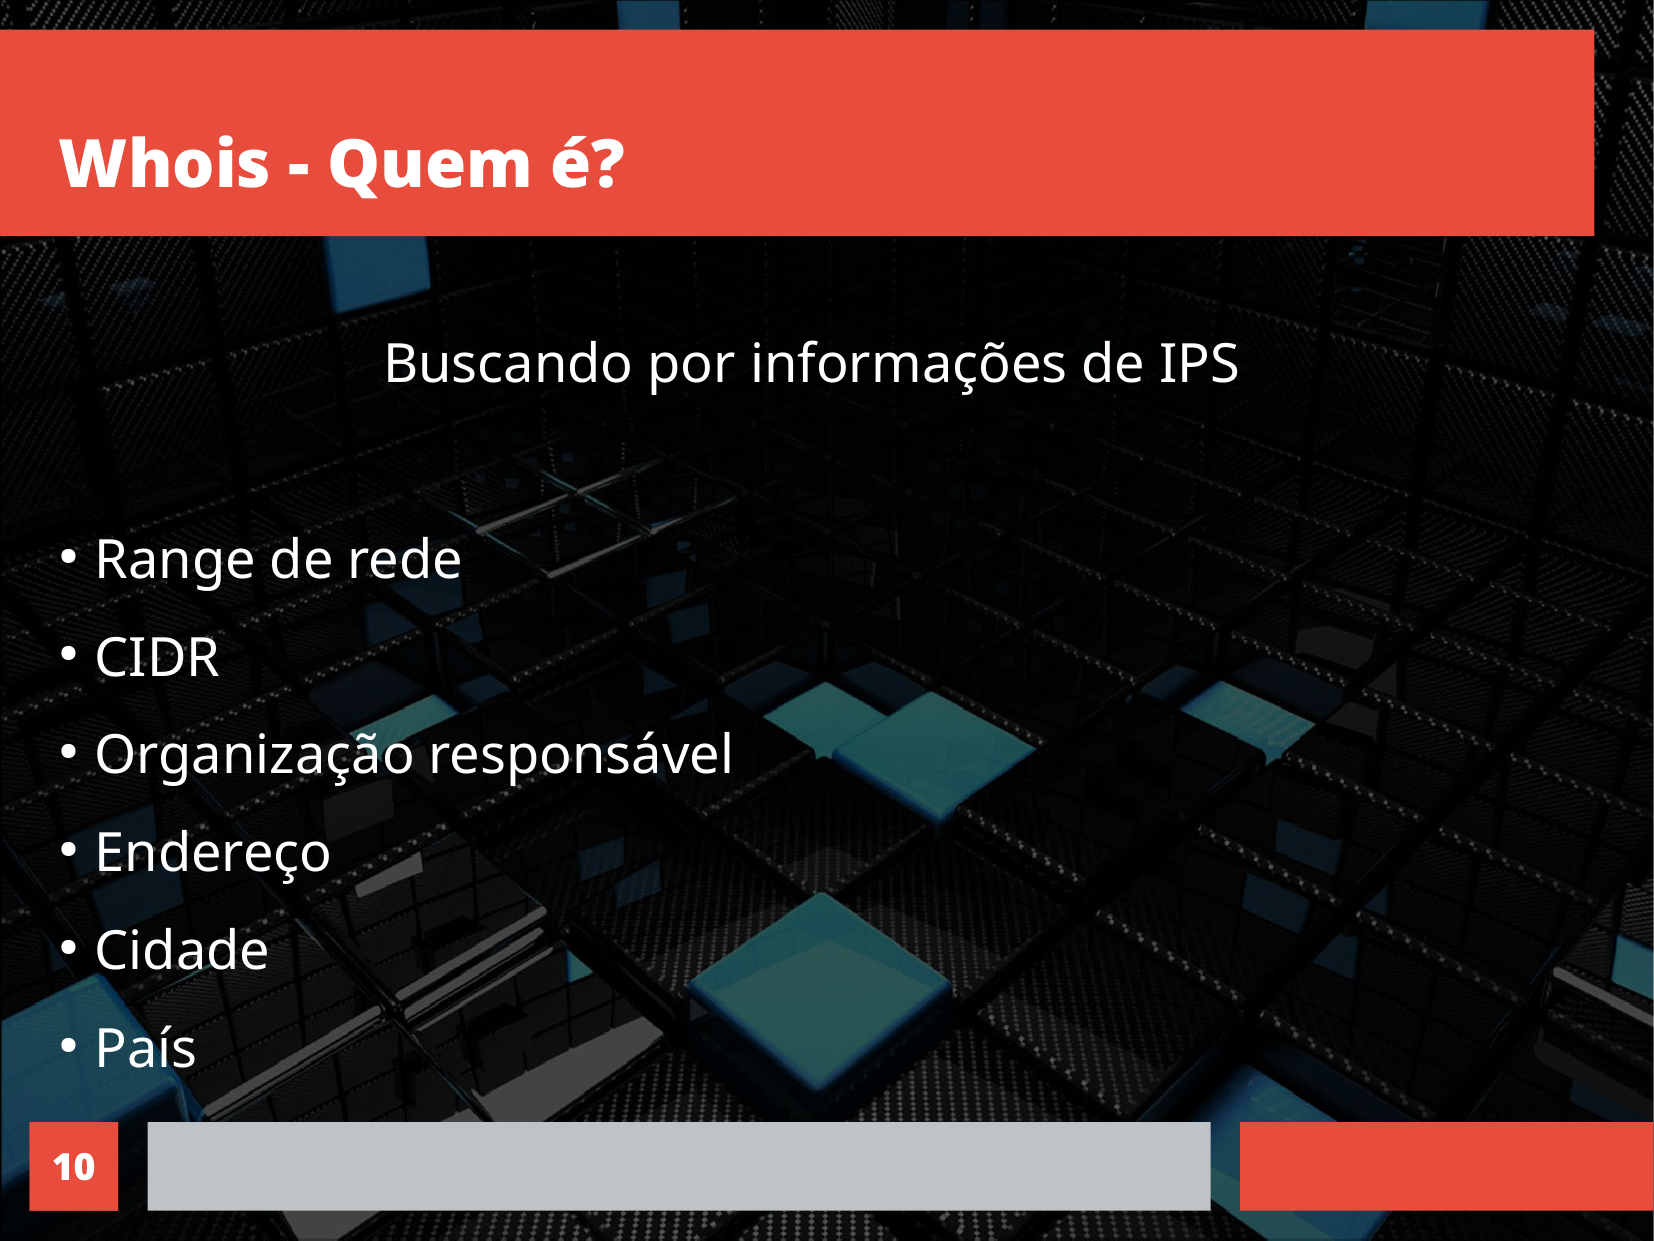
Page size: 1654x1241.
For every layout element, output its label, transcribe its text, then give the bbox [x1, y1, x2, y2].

list Buscando por informações de IPS Range de rede CIDR Organização responsável Endereço Cidade País [59, 324, 1565, 1093]
title Whois - Quem é? [59, 59, 1595, 207]
picture [0, 0, 1654, 1241]
